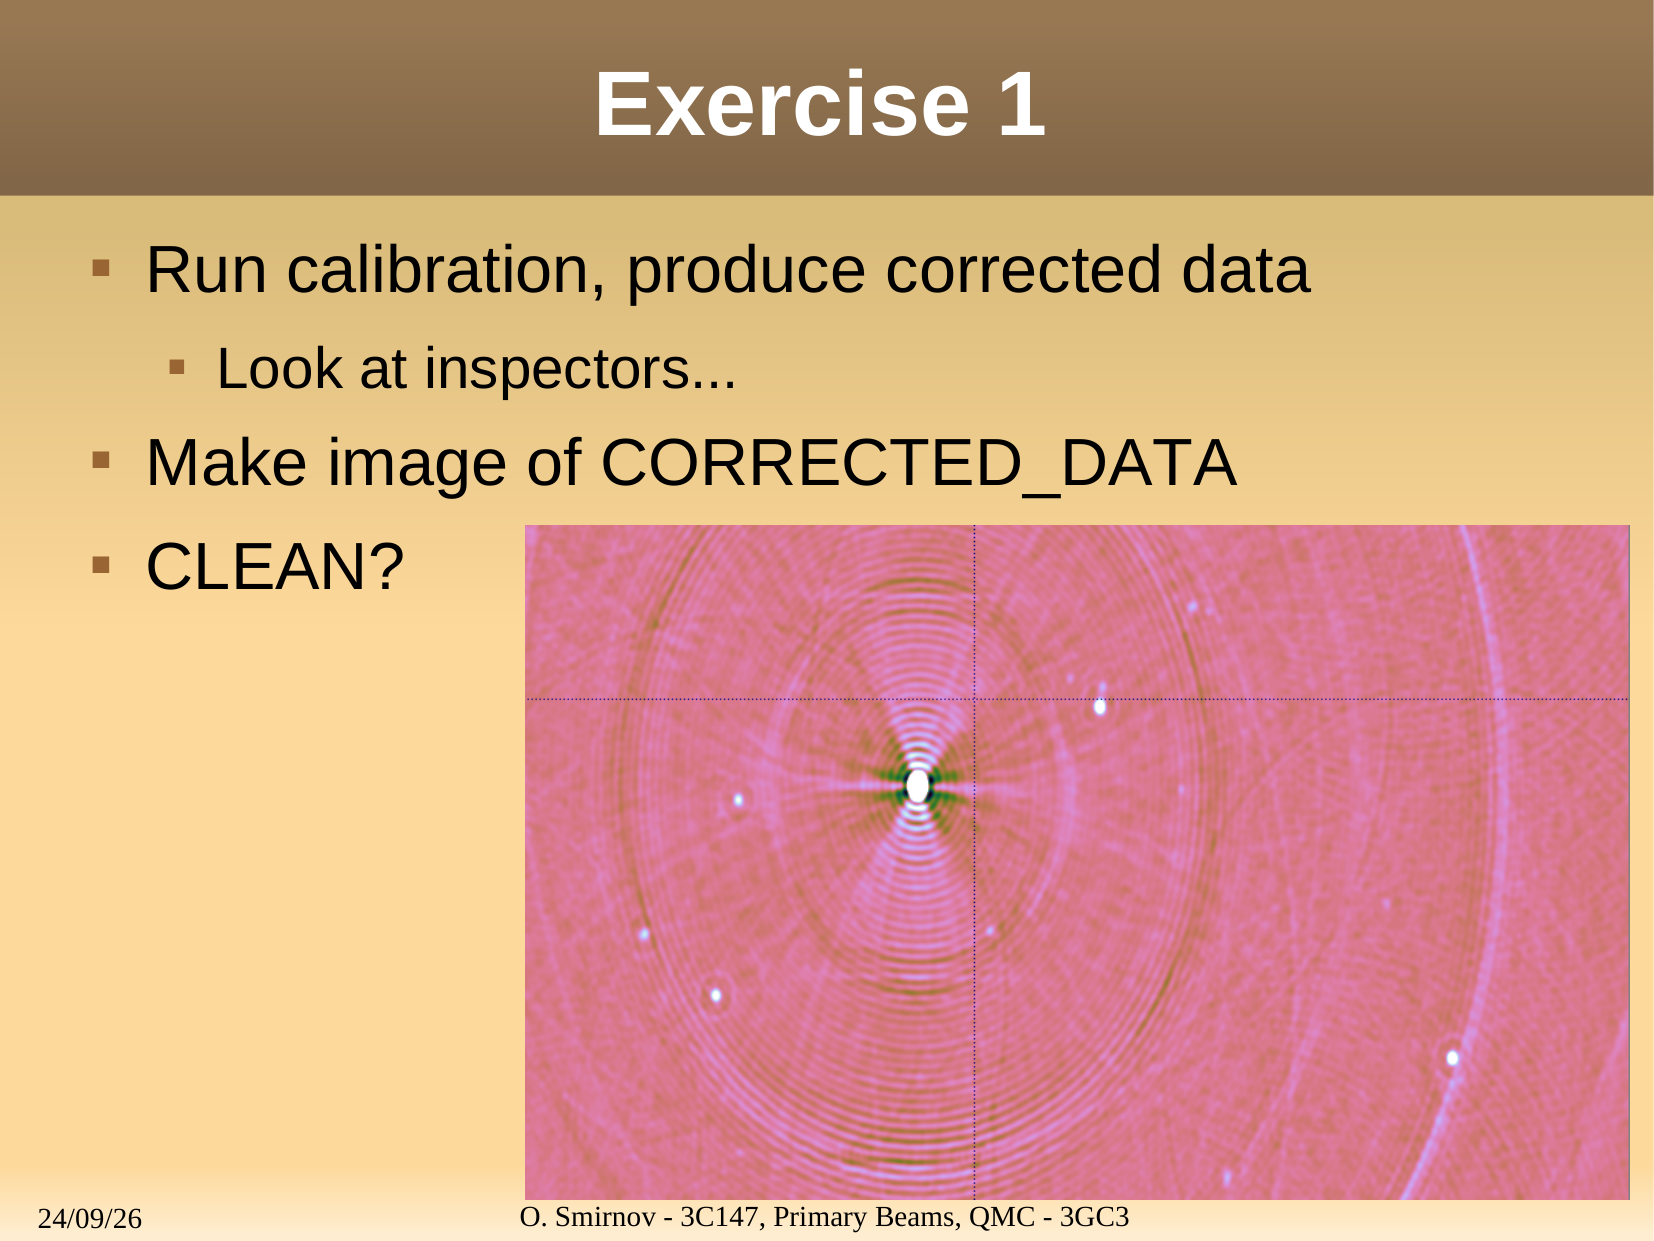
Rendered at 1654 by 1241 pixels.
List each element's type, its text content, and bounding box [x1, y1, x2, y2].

list Run calibration, produce corrected data Look at inspectors... Make image of CORRECTED_DATA CLEAN? [75, 231, 1564, 1051]
title Exercise 1 [76, 0, 1565, 208]
picture [0, 0, 1654, 1241]
